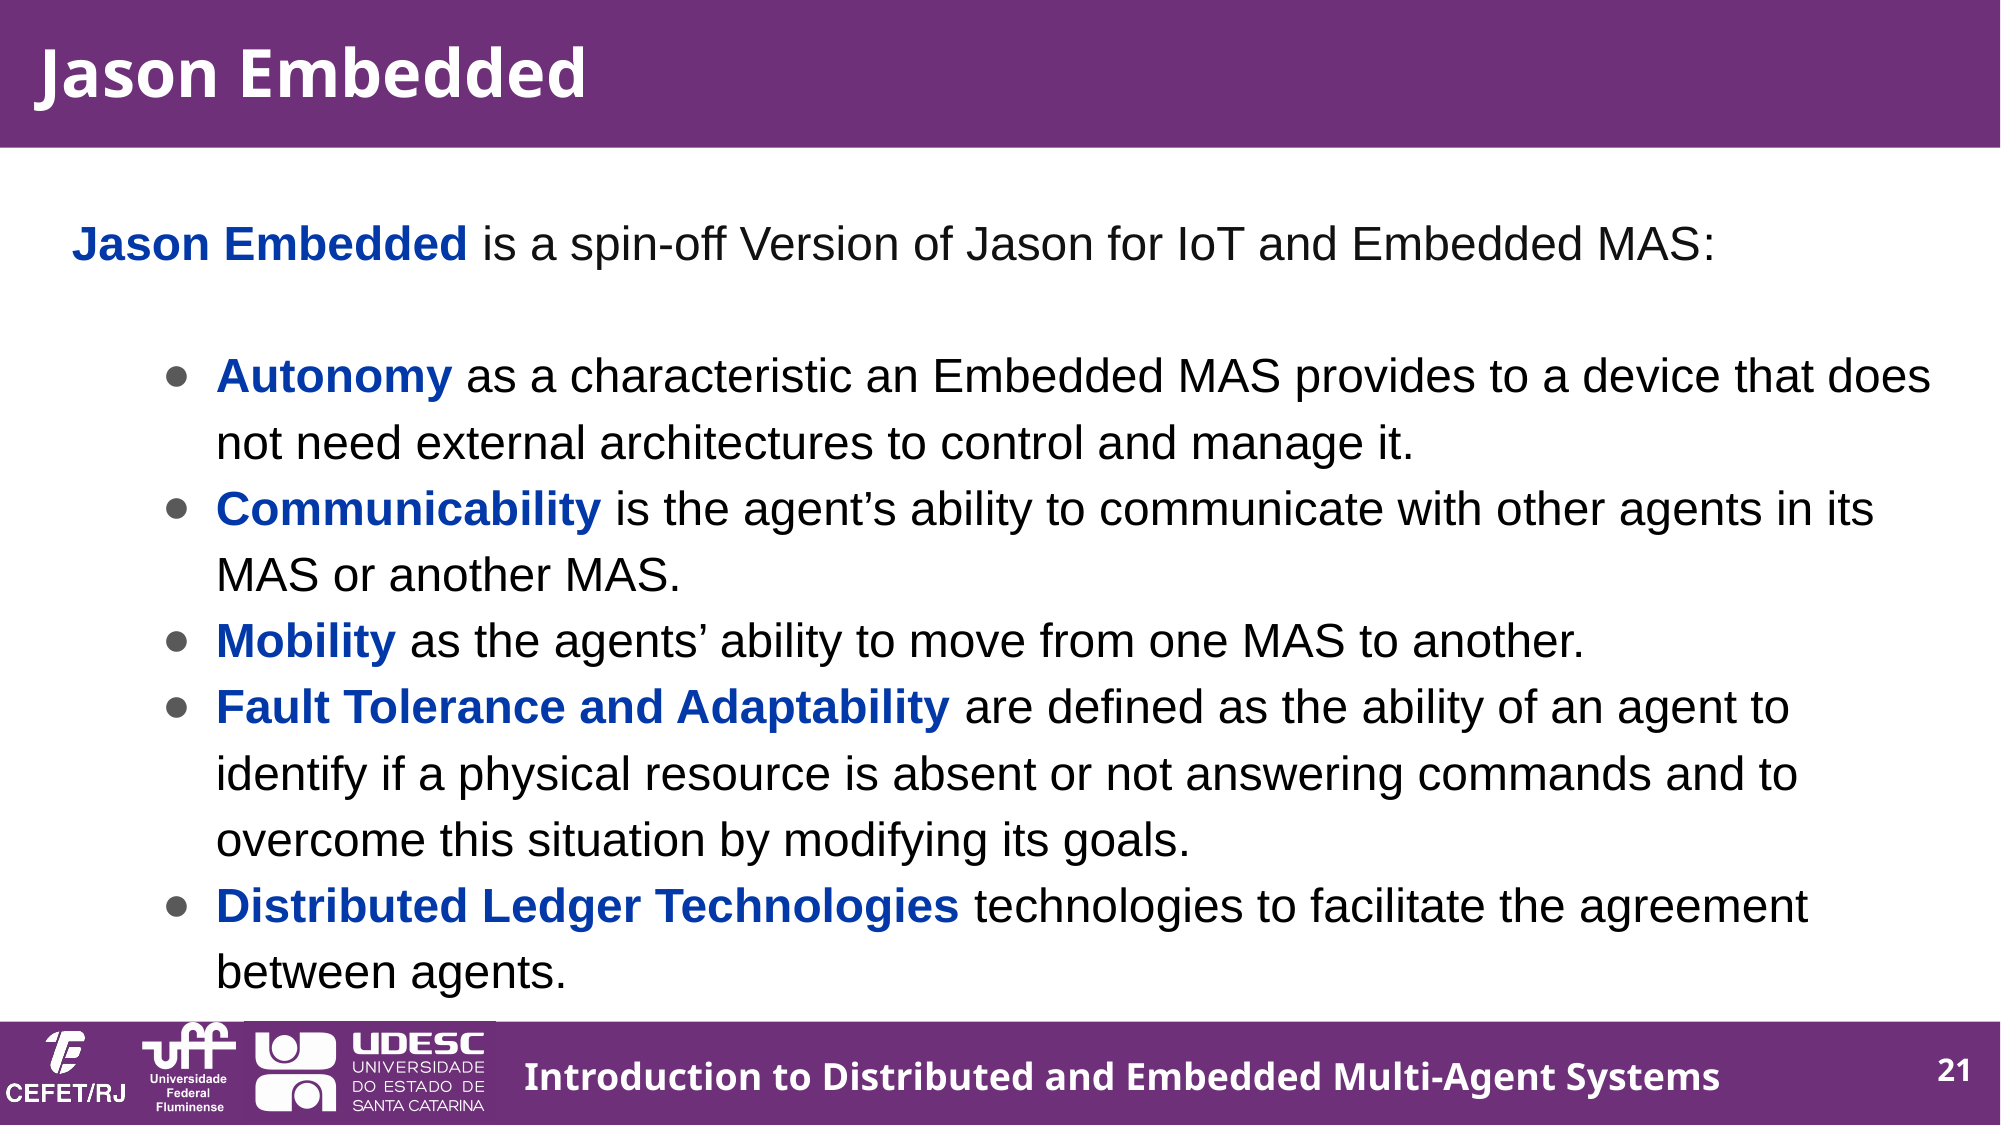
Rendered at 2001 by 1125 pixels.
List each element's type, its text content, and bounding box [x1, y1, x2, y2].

picture [141, 1021, 237, 1117]
picture [244, 1021, 496, 1123]
text_box Jason Embedded is a spin-off Version of Jason for IoT and Embedded MAS: Autonomy as a characteristic an Embedded MAS provides to a device that does not need external architectures to control and manage it. Communicability is the agent’s ability to communicate with other agents in its MAS or another MAS. Mobility as the agents’ ability to move from one MAS to another. Fault Tolerance and Adaptability are defined as the ability of an agent to identify if a physical resource is absent or not answering commands and to overcome this situation by modifying its goals. Distributed Ledger Technologies technologies to facilitate the agreement between agents. [57, 188, 1967, 1016]
text_box Jason Embedded [25, 23, 1999, 119]
picture [6, 1009, 125, 1125]
